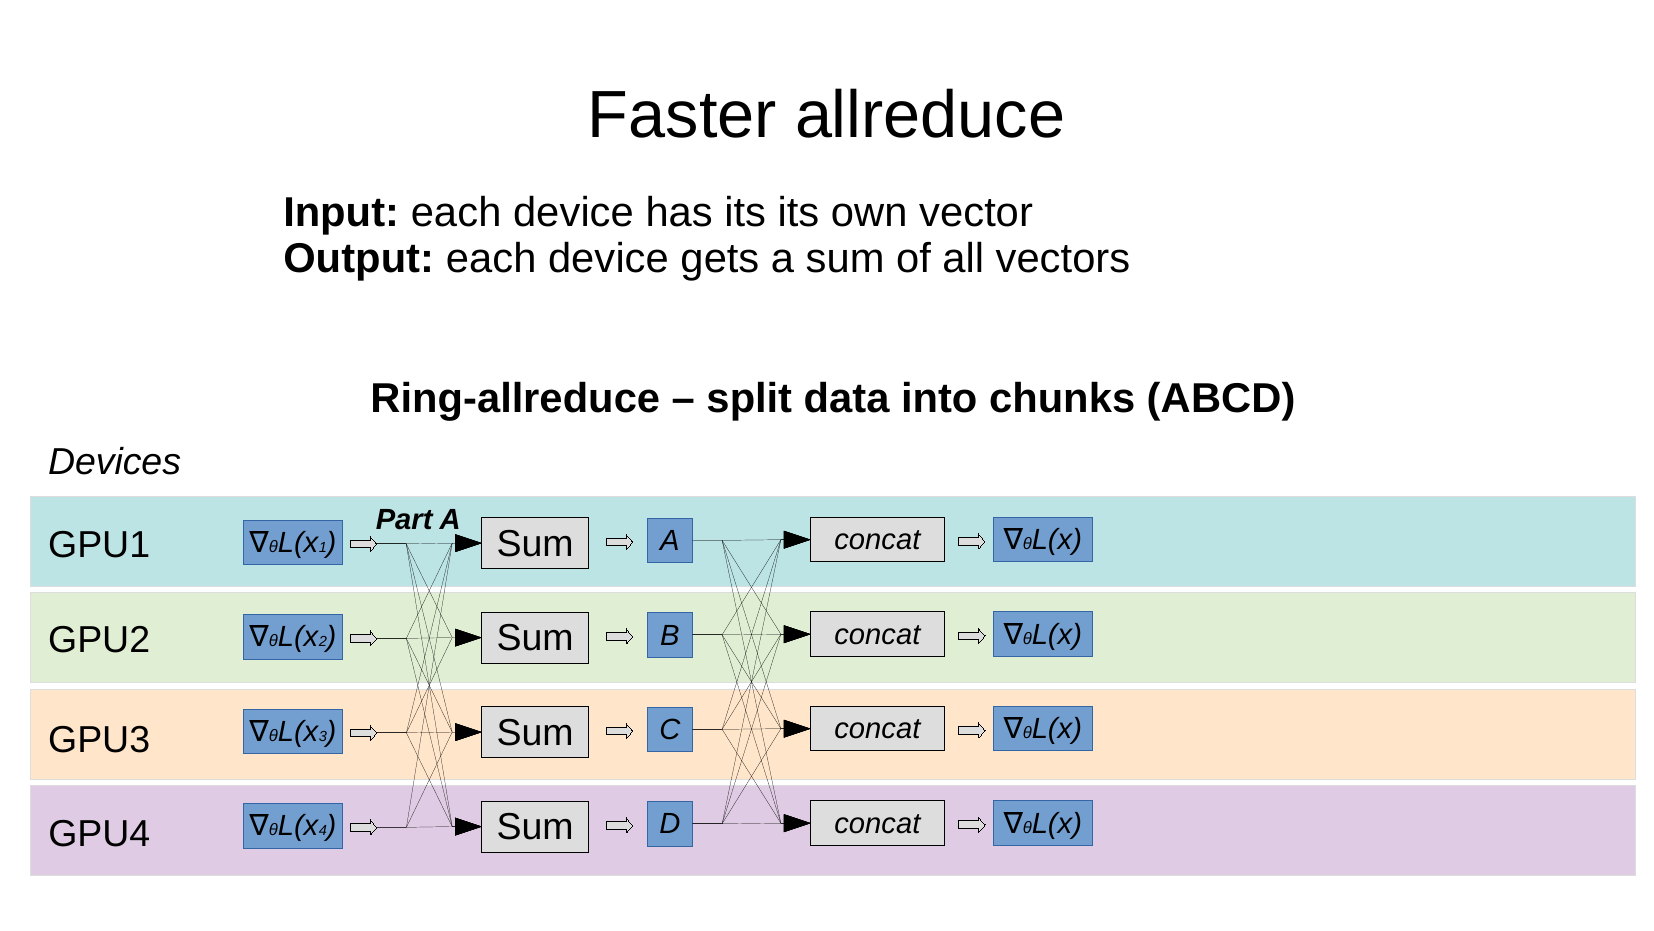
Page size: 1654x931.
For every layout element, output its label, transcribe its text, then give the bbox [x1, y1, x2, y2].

text_box [753, 605, 765, 634]
text_box [746, 637, 757, 678]
text_box [762, 592, 769, 608]
text_box [762, 641, 778, 678]
text_box [758, 635, 779, 664]
text_box [743, 731, 760, 775]
text_box [408, 704, 424, 732]
text_box ∇θL(x1) [243, 520, 343, 565]
text_box [743, 656, 749, 675]
text_box [419, 673, 427, 683]
text_box [438, 592, 736, 683]
text_box [725, 785, 745, 817]
text_box [419, 733, 436, 778]
text_box [724, 540, 780, 586]
text_box [407, 733, 421, 754]
text_box [30, 785, 1636, 876]
text_box [767, 592, 1636, 683]
text_box [737, 763, 750, 780]
text_box [727, 785, 733, 804]
text_box [725, 689, 741, 722]
text_box [430, 638, 436, 653]
text_box [727, 560, 736, 587]
text_box [432, 553, 449, 587]
text_box [410, 690, 421, 722]
text_box ∇θL(x3) [243, 709, 343, 754]
text_box [753, 547, 778, 587]
text_box concat [810, 517, 945, 562]
text_box Sum [481, 517, 589, 569]
text_box B [647, 612, 693, 658]
text_box Sum [481, 612, 589, 664]
text_box [422, 593, 436, 634]
text_box [743, 689, 749, 707]
text_box D [647, 801, 693, 847]
text_box [431, 592, 440, 604]
text_box [724, 785, 780, 823]
text_box [438, 759, 444, 780]
text_box [743, 592, 760, 632]
text_box [431, 692, 451, 732]
text_box [743, 714, 750, 728]
text_box A [647, 518, 693, 563]
text_box [435, 638, 451, 666]
text_box [422, 661, 427, 678]
text_box [756, 592, 764, 600]
text_box [438, 618, 451, 637]
text_box [738, 730, 750, 759]
text_box [762, 613, 780, 634]
text_box [422, 639, 428, 652]
text_box concat [810, 611, 945, 657]
text_box [743, 635, 750, 650]
text_box [425, 691, 436, 732]
text_box [753, 763, 767, 780]
text_box [725, 642, 741, 679]
text_box [442, 570, 447, 587]
text_box [431, 672, 439, 683]
text_box [438, 592, 444, 612]
text_box [746, 689, 757, 727]
text_box [408, 785, 426, 821]
text_box [409, 552, 426, 587]
text_box [767, 689, 1636, 780]
text_box [738, 605, 750, 634]
text_box [407, 544, 451, 587]
text_box [419, 592, 428, 603]
text_box [415, 759, 428, 780]
text_box [422, 693, 427, 710]
text_box GPU4 [33, 805, 226, 863]
text_box [432, 689, 449, 723]
text_box [762, 729, 780, 750]
text_box ∇θL(x2) [243, 614, 343, 660]
text_box [443, 785, 447, 800]
text_box [754, 656, 760, 675]
text_box [767, 560, 776, 587]
text_box Devices [33, 433, 226, 491]
text_box [725, 547, 750, 587]
text_box [753, 730, 765, 759]
text_box ∇θL(x) [993, 517, 1093, 562]
text_box [409, 647, 421, 681]
text_box [433, 785, 449, 817]
text_box [423, 719, 428, 732]
text_box Sum [481, 706, 589, 758]
text_box concat [810, 706, 945, 751]
text_box [431, 663, 436, 679]
text_box ∇θL(x) [993, 800, 1093, 846]
text_box Sum [527, 544, 536, 554]
text_box [753, 635, 760, 649]
text_box C [647, 707, 693, 752]
text_box [738, 669, 750, 683]
text_box Part A [361, 495, 544, 544]
text_box GPU2 [33, 610, 226, 668]
text_box [754, 689, 760, 707]
text_box [762, 689, 778, 722]
text_box ∇θL(x) [993, 611, 1093, 657]
text_box ∇θL(x4) [243, 803, 343, 849]
text_box [30, 689, 417, 780]
text_box [762, 755, 771, 780]
text_box GPU3 [33, 711, 226, 768]
text_box [30, 592, 417, 683]
text_box [408, 785, 451, 827]
text_box [758, 785, 778, 816]
text_box [407, 618, 421, 638]
text_box [770, 785, 776, 803]
text_box GPU1 [33, 516, 226, 574]
text_box [753, 669, 765, 683]
text_box [732, 755, 741, 780]
text_box [758, 699, 779, 728]
text_box [739, 592, 747, 600]
text_box [419, 689, 426, 698]
text_box [438, 733, 451, 753]
text_box ∇θL(x) [993, 706, 1093, 751]
text_box [724, 730, 741, 751]
text_box [430, 733, 440, 761]
text_box [753, 714, 760, 728]
text_box [412, 573, 416, 587]
text_box [430, 609, 440, 637]
title Faster allreduce [82, 37, 1571, 193]
text_box [430, 767, 440, 780]
text_box [446, 496, 1636, 587]
text_box [419, 609, 428, 637]
text_box [723, 635, 745, 664]
text_box [425, 642, 433, 680]
text_box [442, 689, 736, 780]
text_box [408, 639, 424, 667]
text_box [30, 496, 412, 587]
text_box [415, 592, 421, 611]
text_box [734, 592, 741, 608]
text_box Sum [481, 801, 589, 853]
text_box [724, 613, 741, 634]
text_box [724, 699, 745, 729]
text_box concat [810, 800, 945, 846]
text_box Input: each device has its its own vector Output: each device gets a sum of all vectors Ring-allreduce – split data into chunks (ABCD) [268, 181, 1398, 429]
